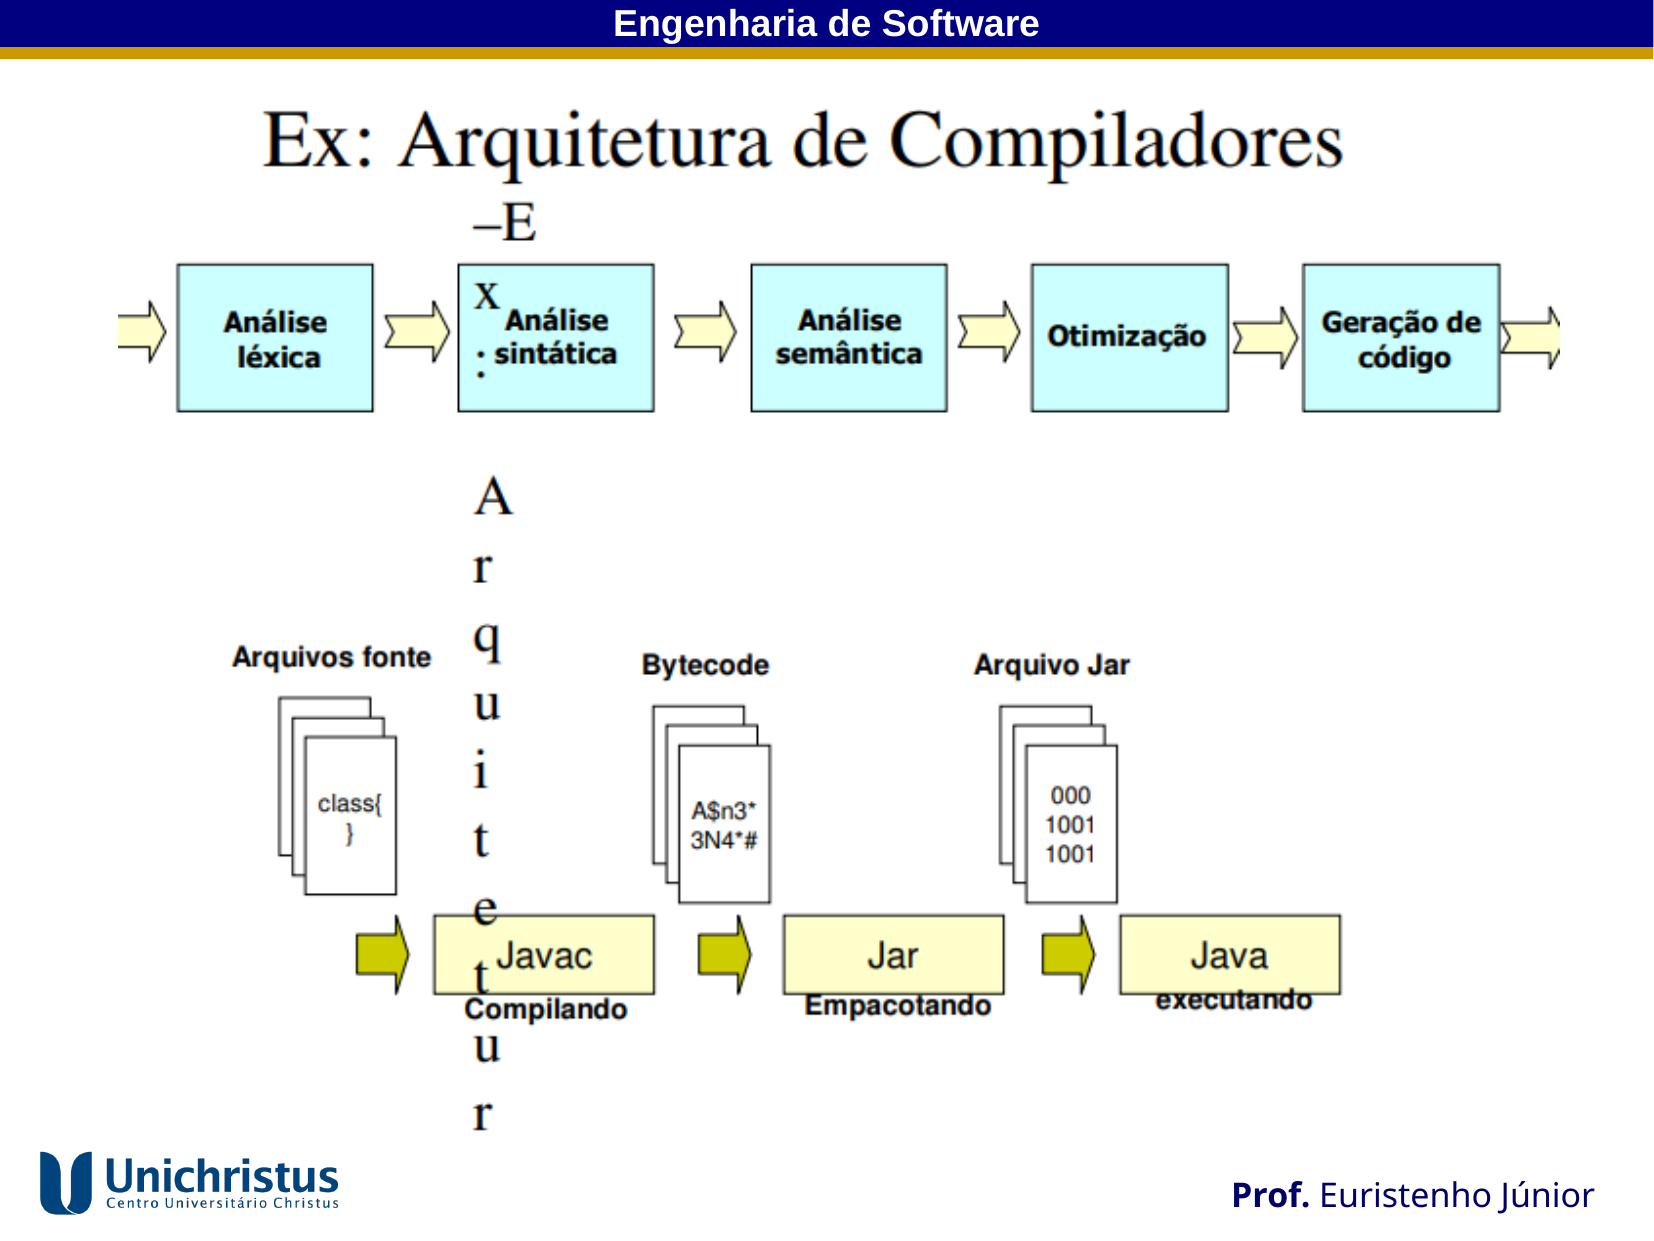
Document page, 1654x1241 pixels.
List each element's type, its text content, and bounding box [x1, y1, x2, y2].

picture [35, 102, 1560, 1217]
text_box Engenharia de Software [0, 0, 1654, 47]
text_box Prof. Euristenho Júnior [1216, 1163, 1654, 1224]
text_box [0, 47, 1654, 60]
